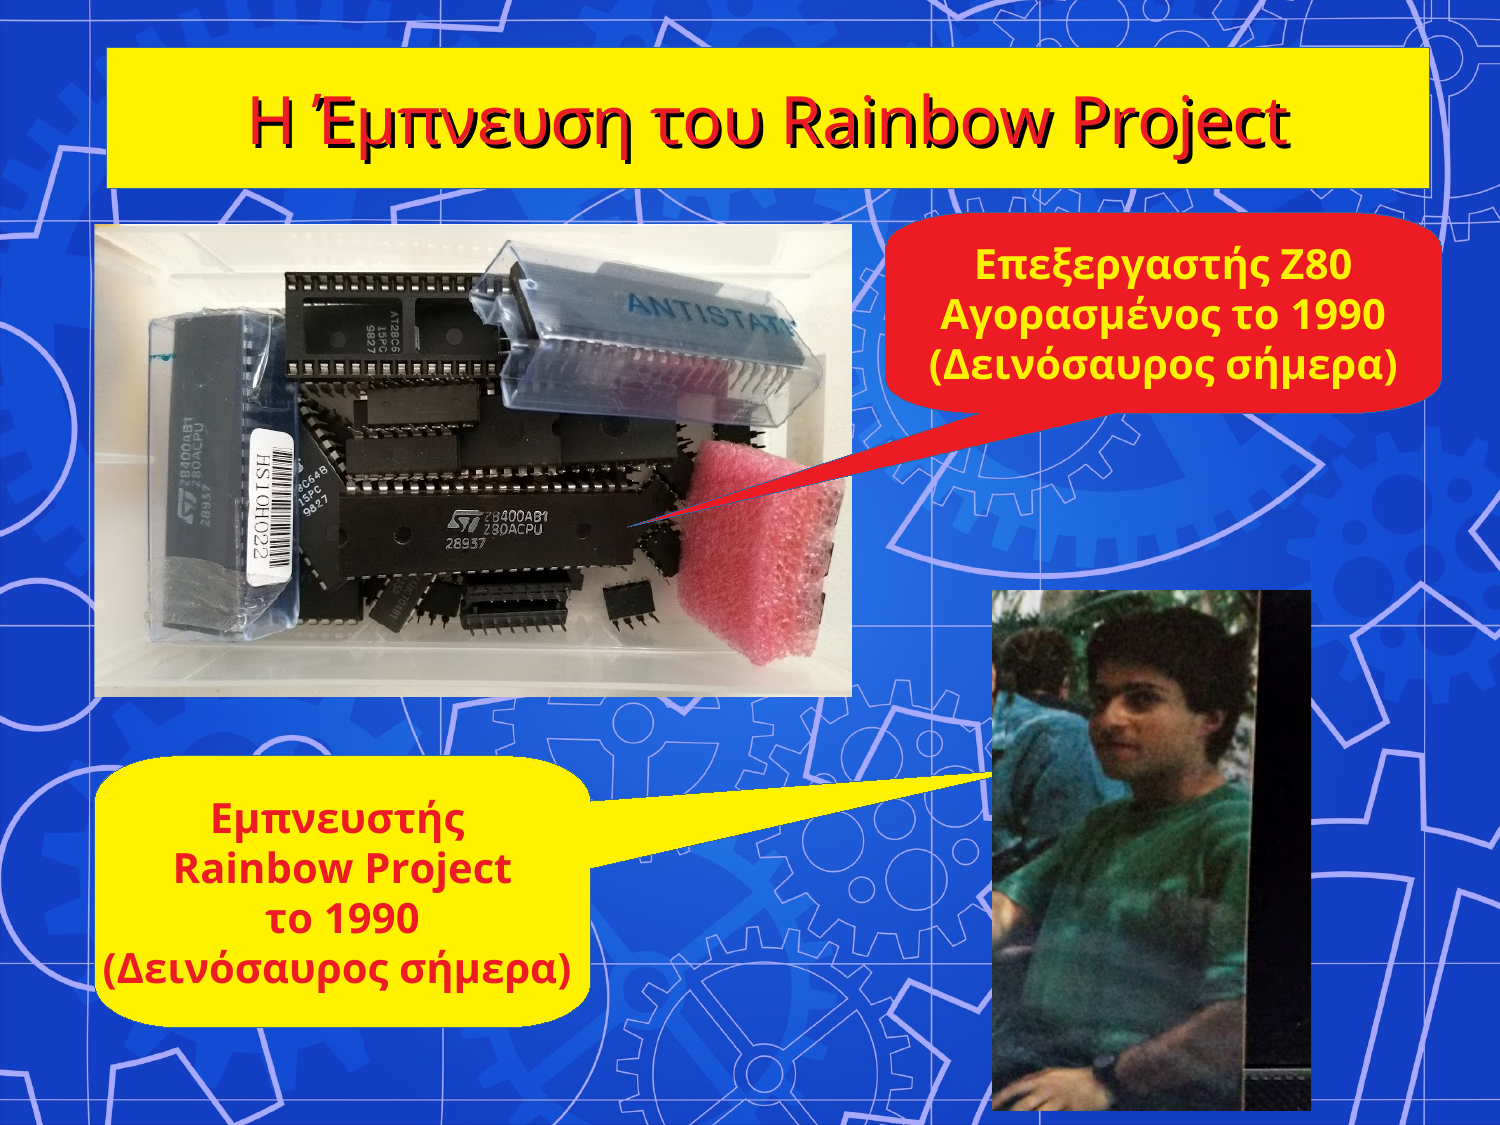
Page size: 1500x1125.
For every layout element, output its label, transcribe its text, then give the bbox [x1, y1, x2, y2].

text_box Εμπνευστής Rainbow Project το 1990 (Δεινόσαυρος σήμερα) [94, 755, 992, 1028]
text_box Επεξεργαστής Ζ80 Αγορασμένος το 1990 (Δεινόσαυρος σήμερα) [627, 212, 1442, 528]
picture [0, 0, 1500, 1125]
text_box Η Έμπνευση του Rainbow Project [106, 47, 1430, 189]
